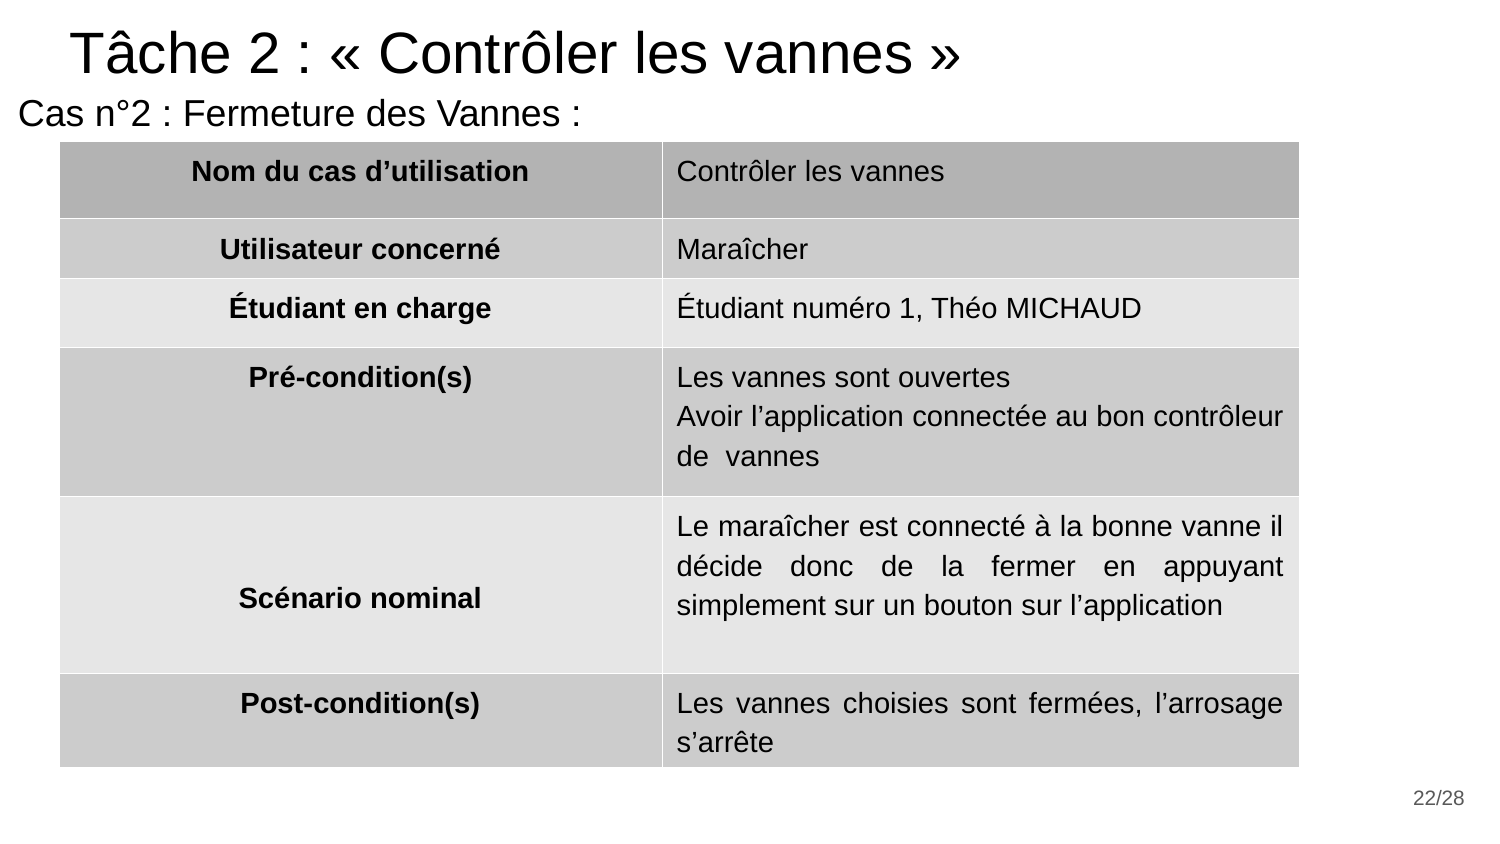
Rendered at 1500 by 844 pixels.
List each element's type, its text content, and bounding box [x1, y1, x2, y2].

table_header Contrôler les vannes [663, 142, 1299, 218]
table_cell Pré-condition(s) [60, 348, 662, 496]
table_cell Scénario nominal [60, 497, 662, 673]
table_cell Le maraîcher est connecté à la bonne vanne il décide donc de la fermer en appuyant simplement sur un bouton sur l’application [663, 497, 1299, 673]
table_cell Post-condition(s) [60, 674, 662, 767]
table_cell Maraîcher [663, 219, 1299, 278]
title Tâche 2 : « Contrôler les vannes » [55, 0, 1453, 94]
table_header Nom du cas d’utilisation [60, 142, 662, 218]
table_cell Utilisateur concerné [60, 219, 662, 278]
table_cell Les vannes choisies sont fermées, l’arrosage s’arrête [663, 674, 1299, 767]
table_cell Étudiant en charge [60, 279, 662, 347]
slide_number <numéro>/28 [1389, 764, 1480, 830]
table_cell Étudiant numéro 1, Théo MICHAUD [663, 279, 1299, 347]
table_cell Les vannes sont ouvertes Avoir l’application connectée au bon contrôleur de vannes [663, 348, 1299, 496]
text_box Cas n°2 : Fermeture des Vannes : [3, 84, 697, 184]
